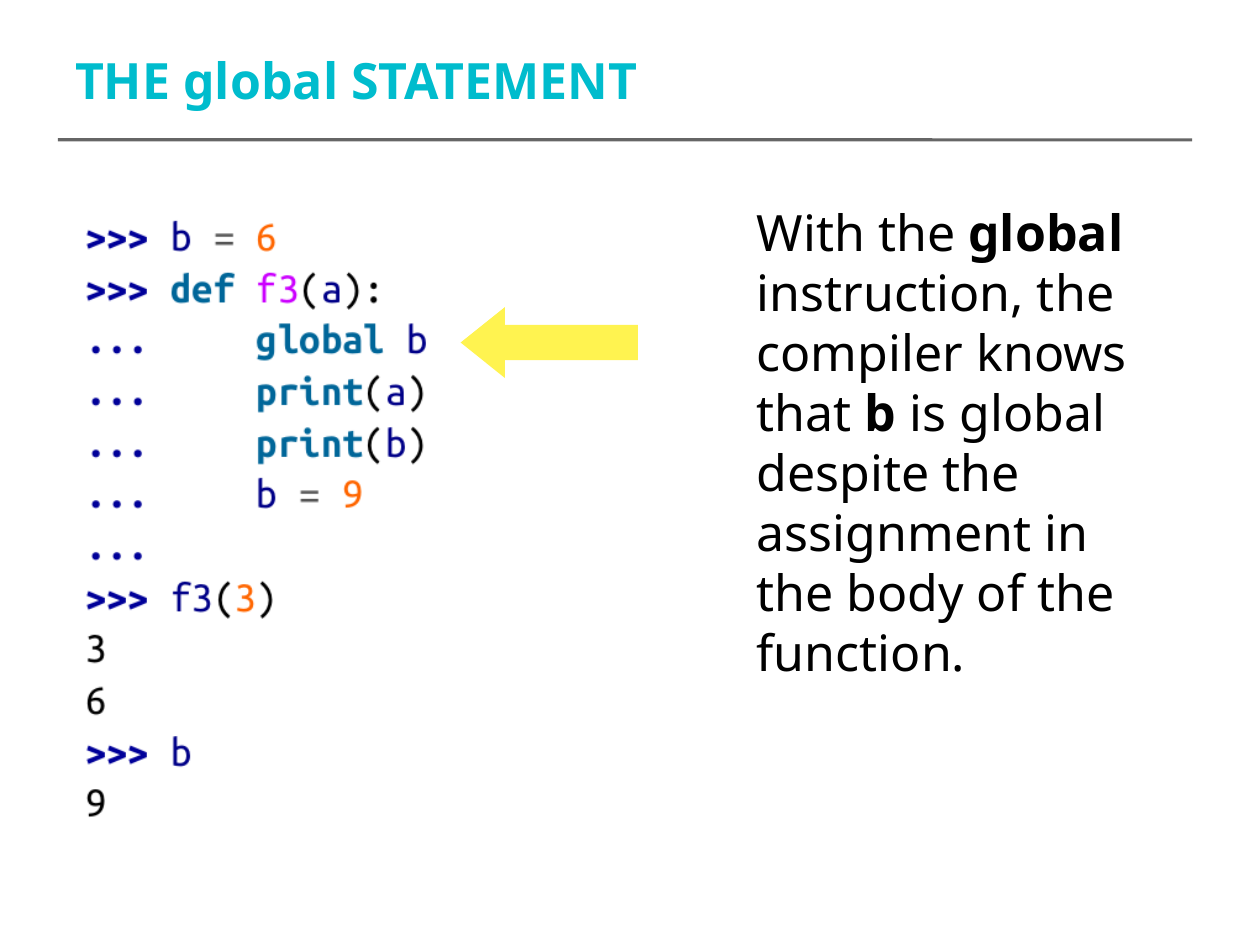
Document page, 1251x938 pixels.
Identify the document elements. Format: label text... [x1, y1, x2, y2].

list With the global instruction, the compiler knows that b is global despite the assignment in the body of the function. [744, 188, 1184, 579]
picture [47, 200, 468, 845]
title THE global STATEMENT [62, 37, 1188, 122]
text_box [460, 307, 638, 379]
